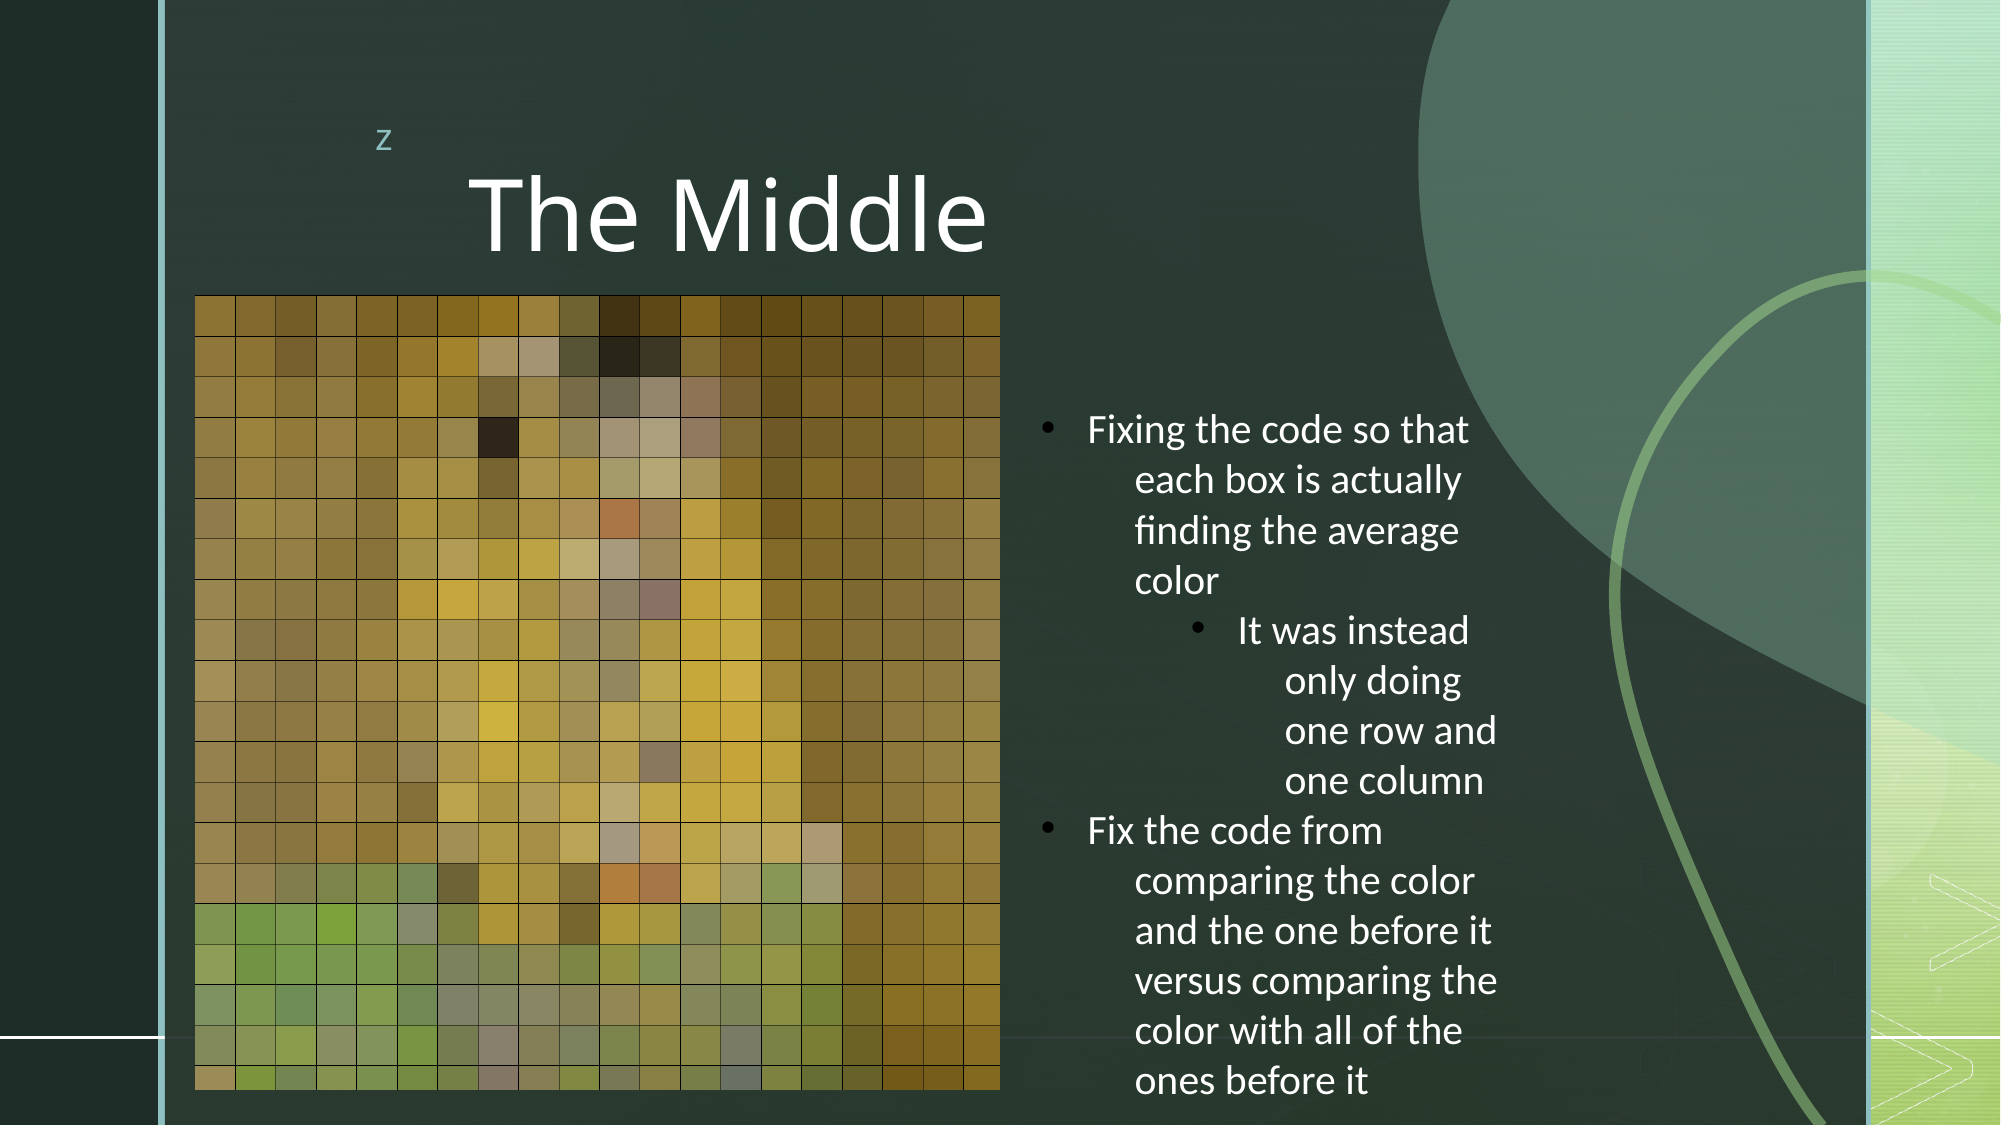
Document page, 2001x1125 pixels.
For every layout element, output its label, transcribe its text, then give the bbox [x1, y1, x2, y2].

text_box The Middle [453, 157, 1759, 335]
picture [195, 295, 1000, 1090]
text_box Fixing the code so that each box is actually finding the average color It was instead only doing one row and one column Fix the code from comparing the color and the one before it versus comparing the color with all of the ones before it [1025, 394, 1517, 1067]
